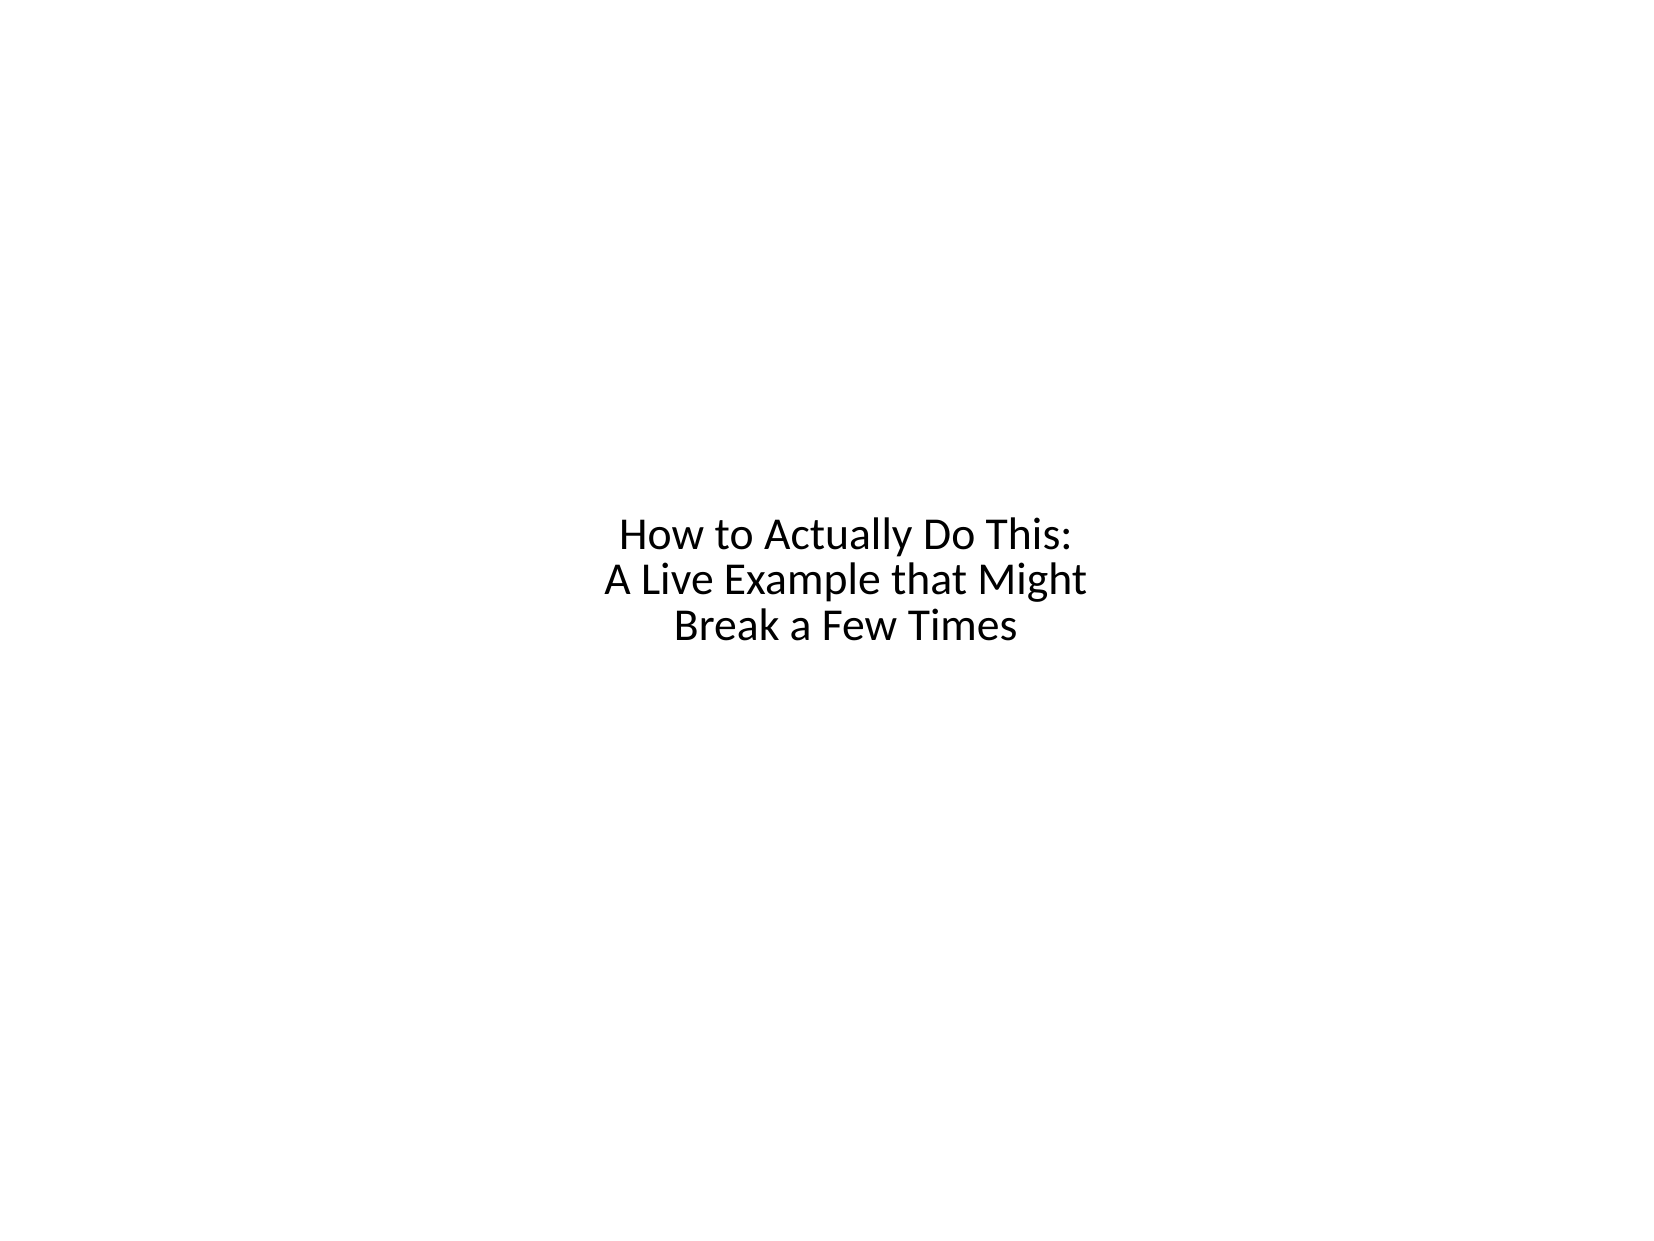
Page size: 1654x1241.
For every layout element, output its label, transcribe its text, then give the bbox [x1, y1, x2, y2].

title How to Actually Do This: A Live Example that Might Break a Few Times [101, 480, 1591, 688]
